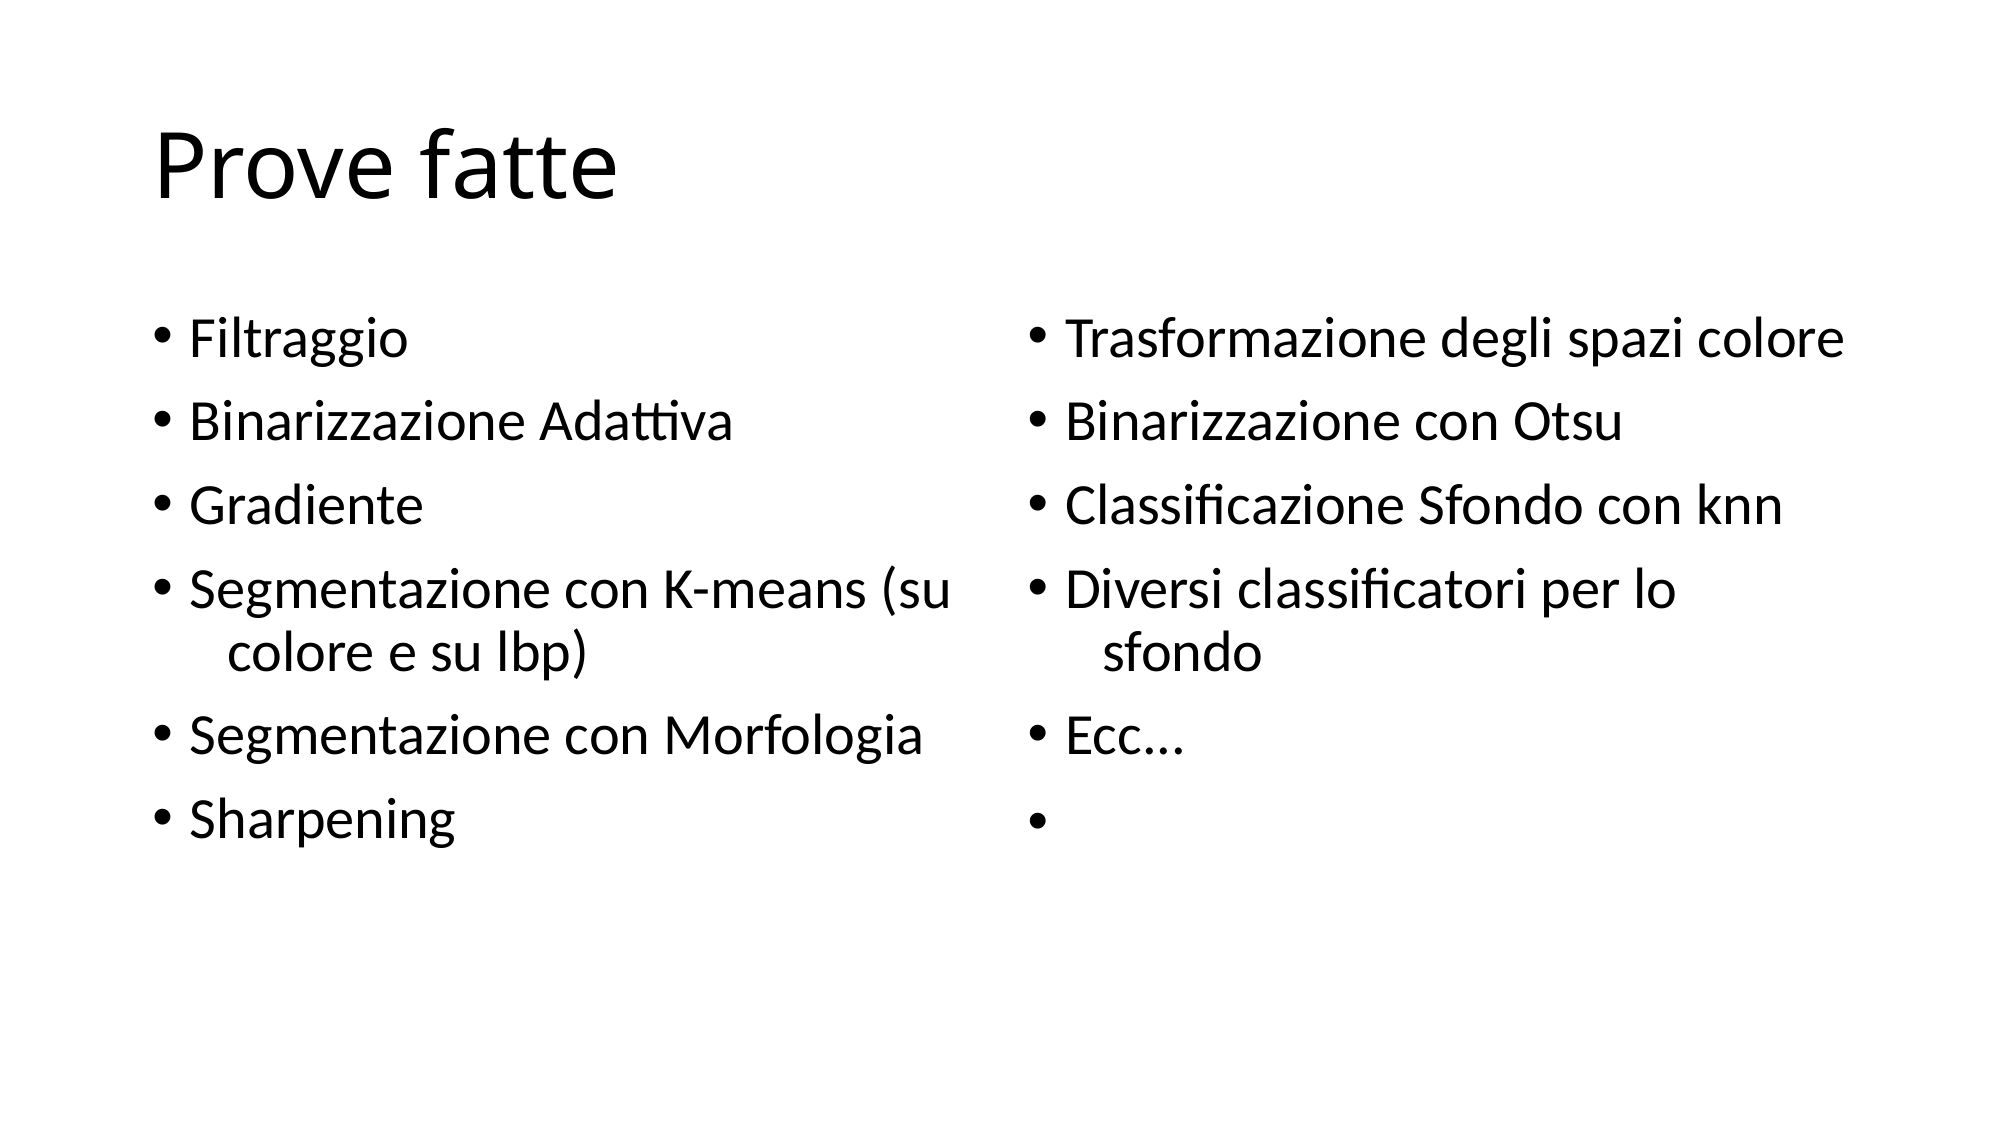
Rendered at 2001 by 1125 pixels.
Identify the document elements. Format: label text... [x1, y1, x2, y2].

list Trasformazione degli spazi colore Binarizzazione con Otsu Classificazione Sfondo con knn Diversi classificatori per lo sfondo Ecc... [1012, 299, 1863, 1014]
list Filtraggio Binarizzazione Adattiva Gradiente Segmentazione con K-means (su colore e su lbp) Segmentazione con Morfologia Sharpening [137, 299, 988, 1014]
title Prove fatte [137, 59, 1863, 278]
